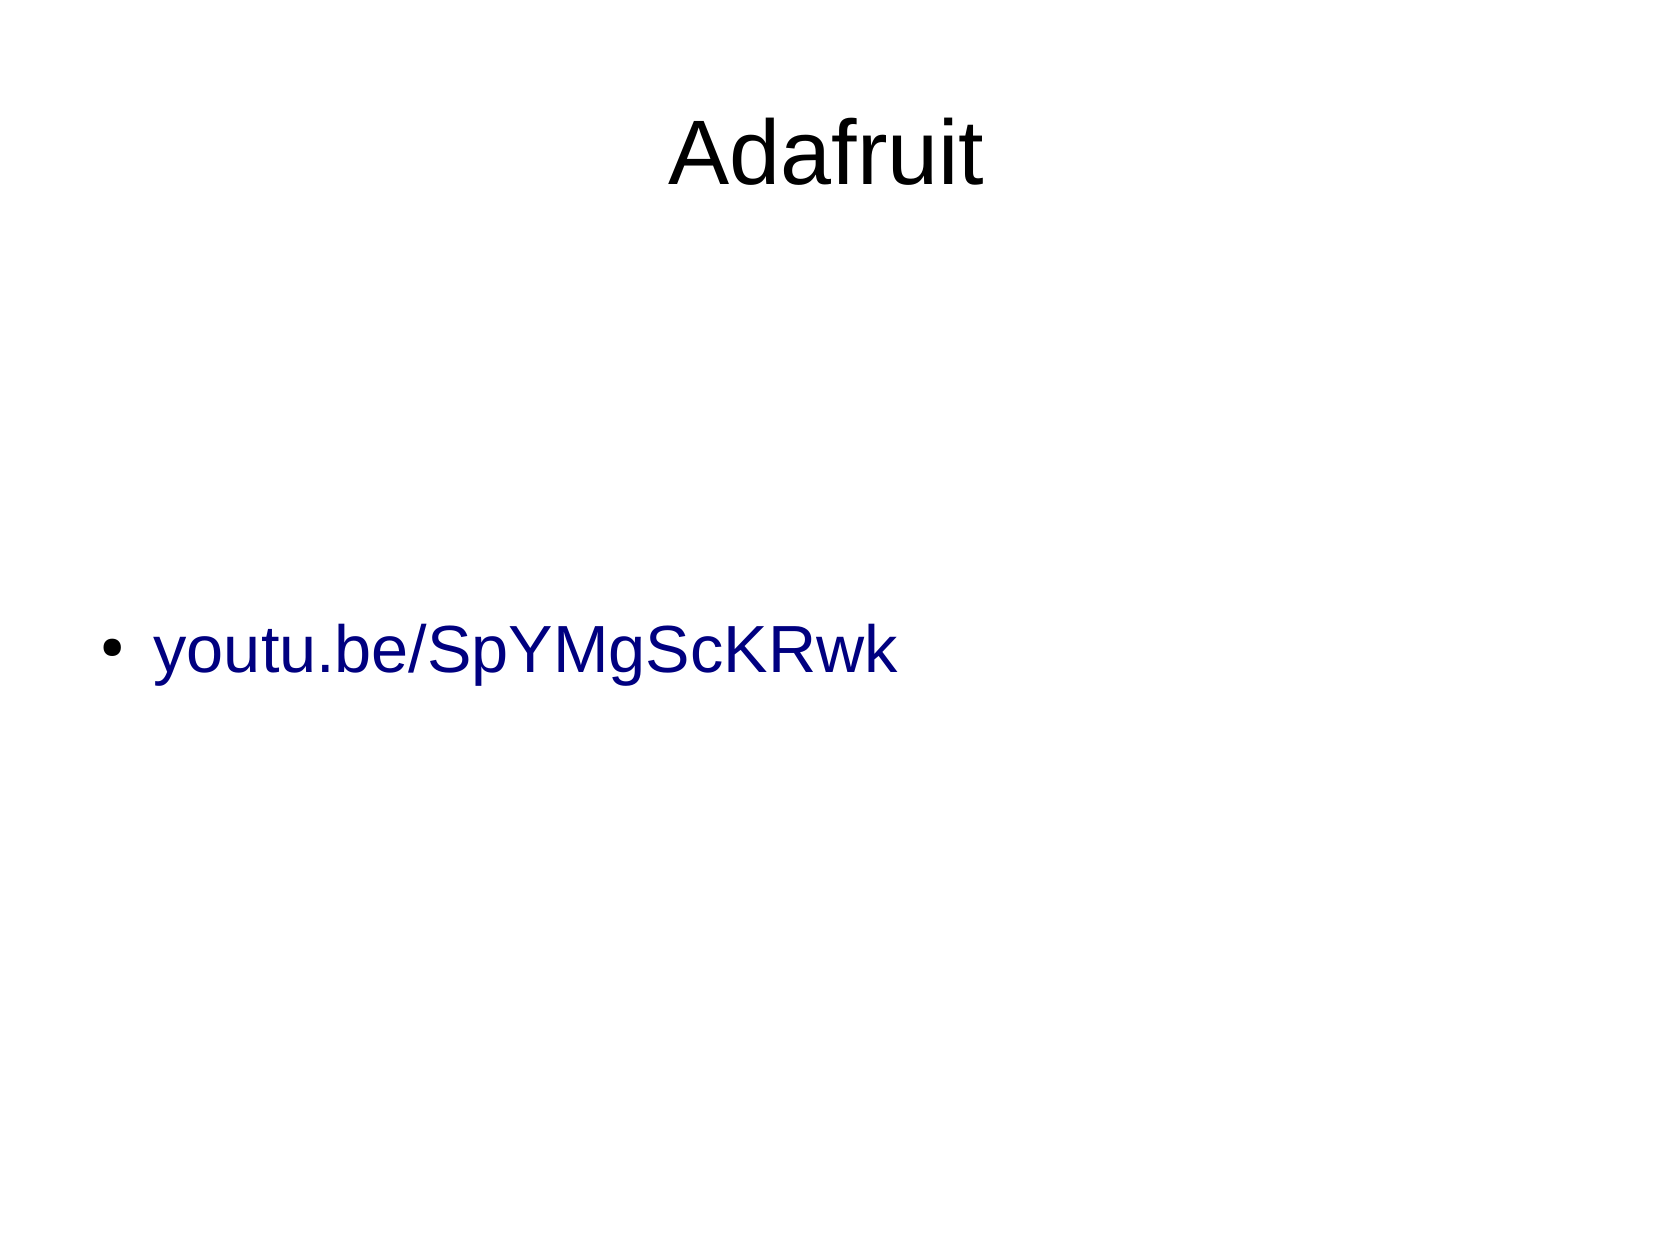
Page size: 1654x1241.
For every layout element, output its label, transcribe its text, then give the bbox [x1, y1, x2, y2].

title Adafruit [82, 49, 1571, 257]
list youtu.be/SpYMgScKRwk [82, 290, 1571, 1010]
